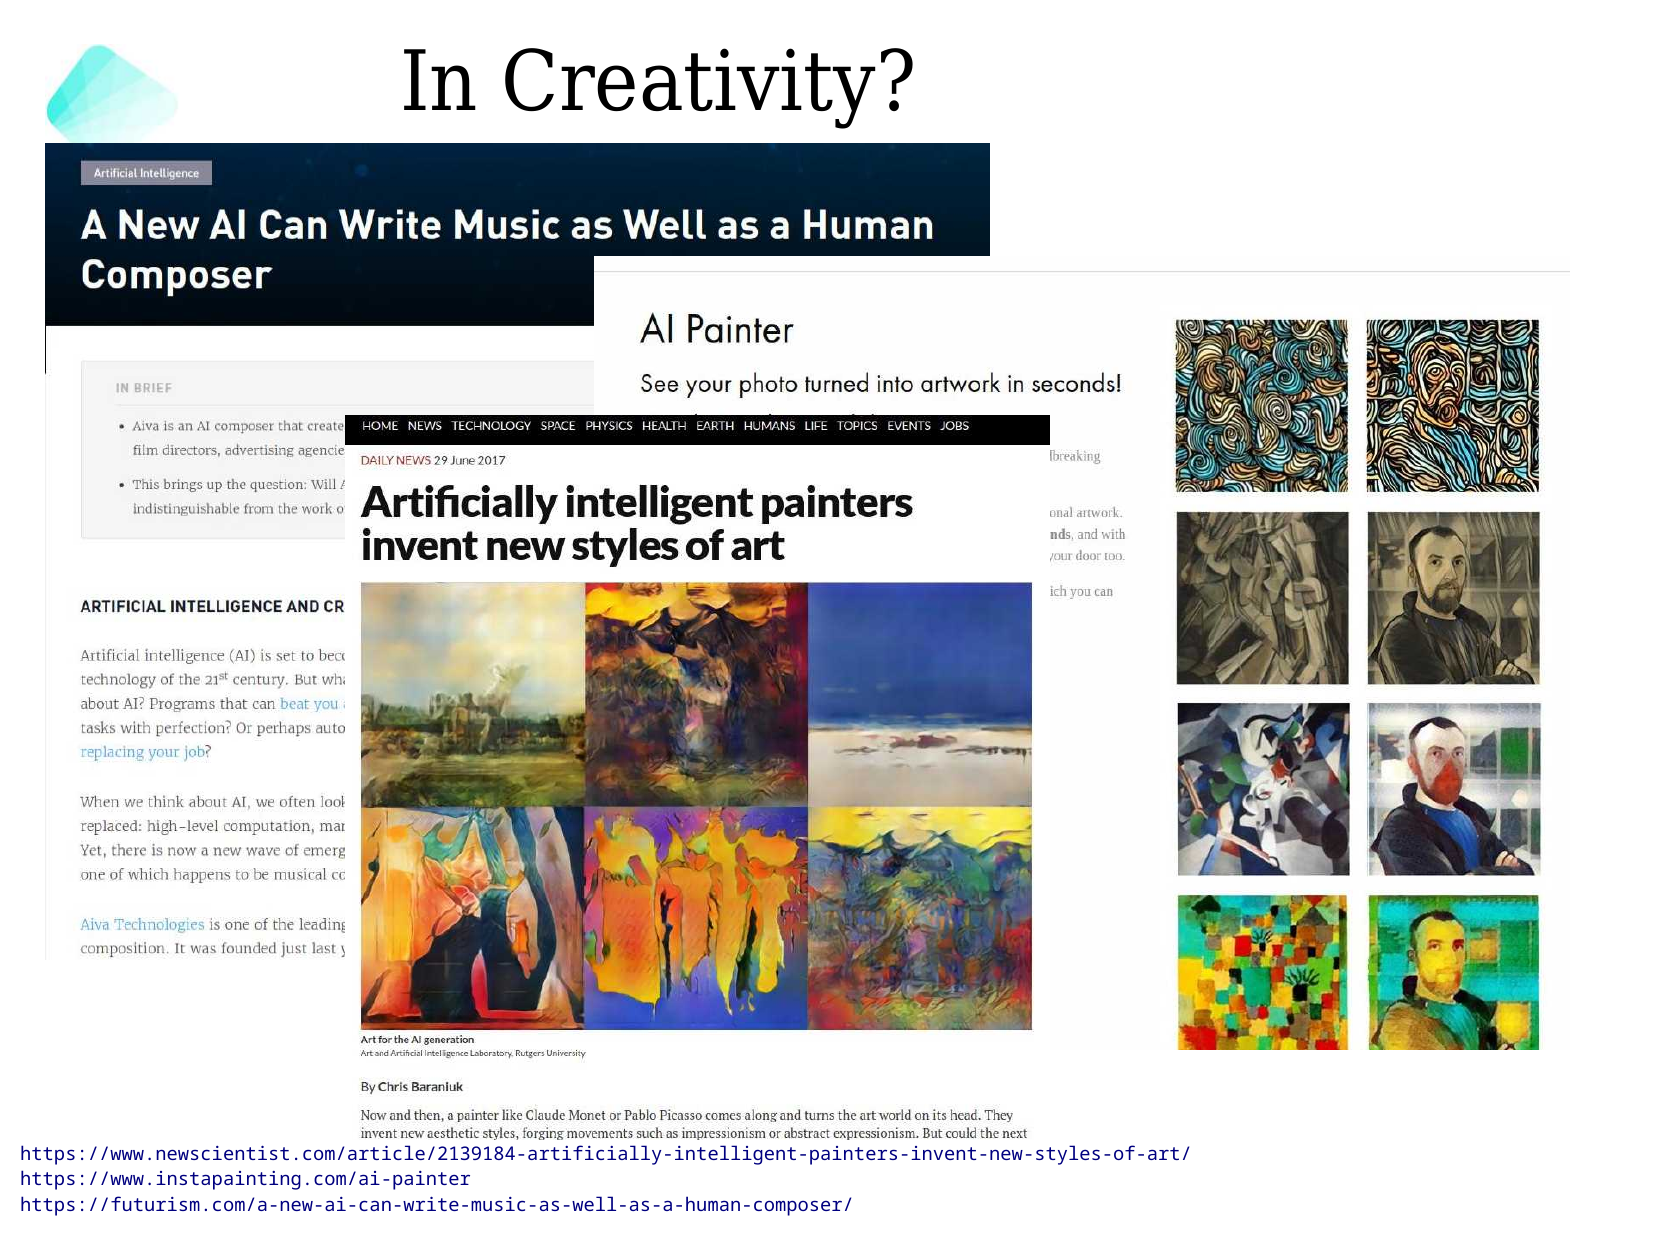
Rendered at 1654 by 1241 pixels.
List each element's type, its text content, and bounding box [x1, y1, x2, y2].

picture [45, 44, 1570, 1132]
text_box https://www.newscientist.com/article/2139184-artificially-intelligent-painters-invent-new-styles-of-art/ https://www.instapainting.com/ai-painter https://futurism.com/a-new-ai-can-write-music-as-well-as-a-human-composer/ [5, 1132, 1336, 1213]
text_box In Creativity? [385, 25, 1231, 234]
